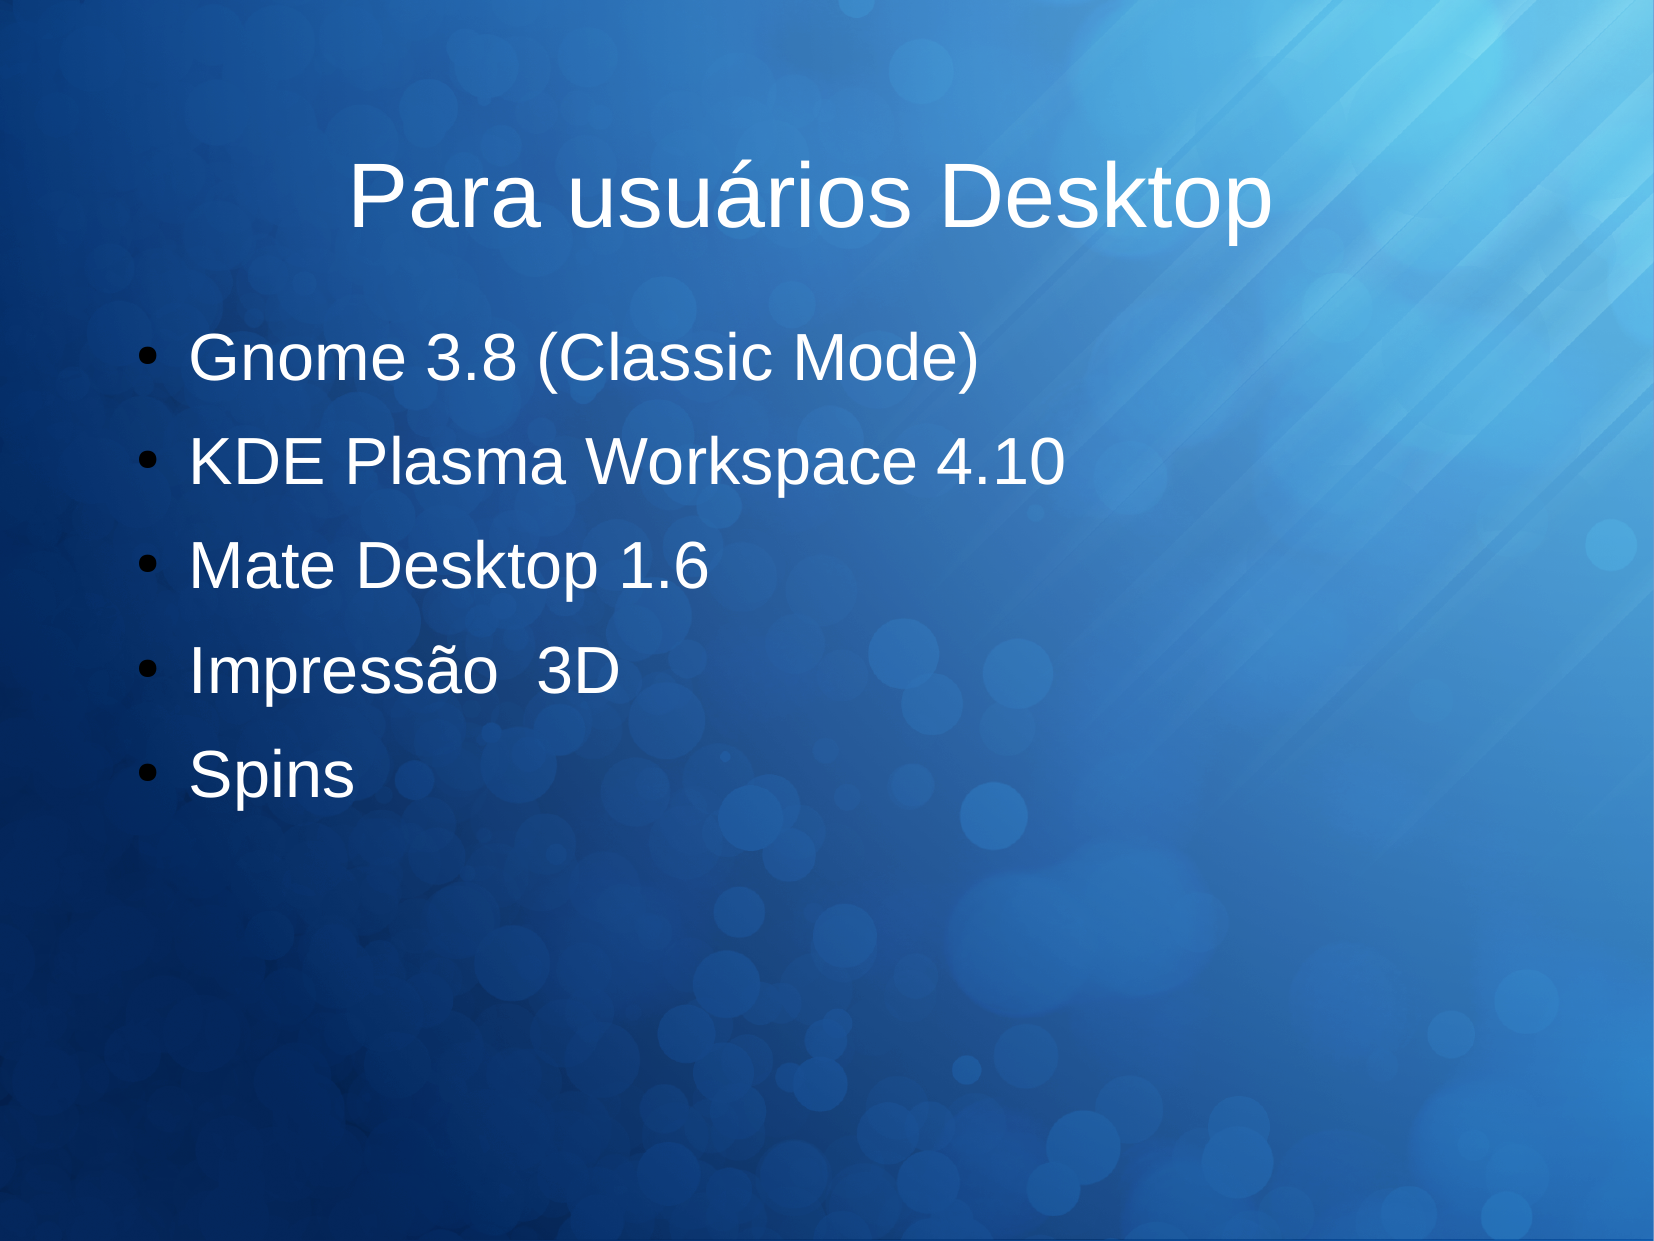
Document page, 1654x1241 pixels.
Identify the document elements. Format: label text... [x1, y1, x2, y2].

picture [0, 0, 1654, 1241]
title Para usuários Desktop [118, 119, 1506, 273]
list Gnome 3.8 (Classic Mode) KDE Plasma Workspace 4.10 Mate Desktop 1.6 Impressão 3D Spins [118, 319, 1571, 931]
